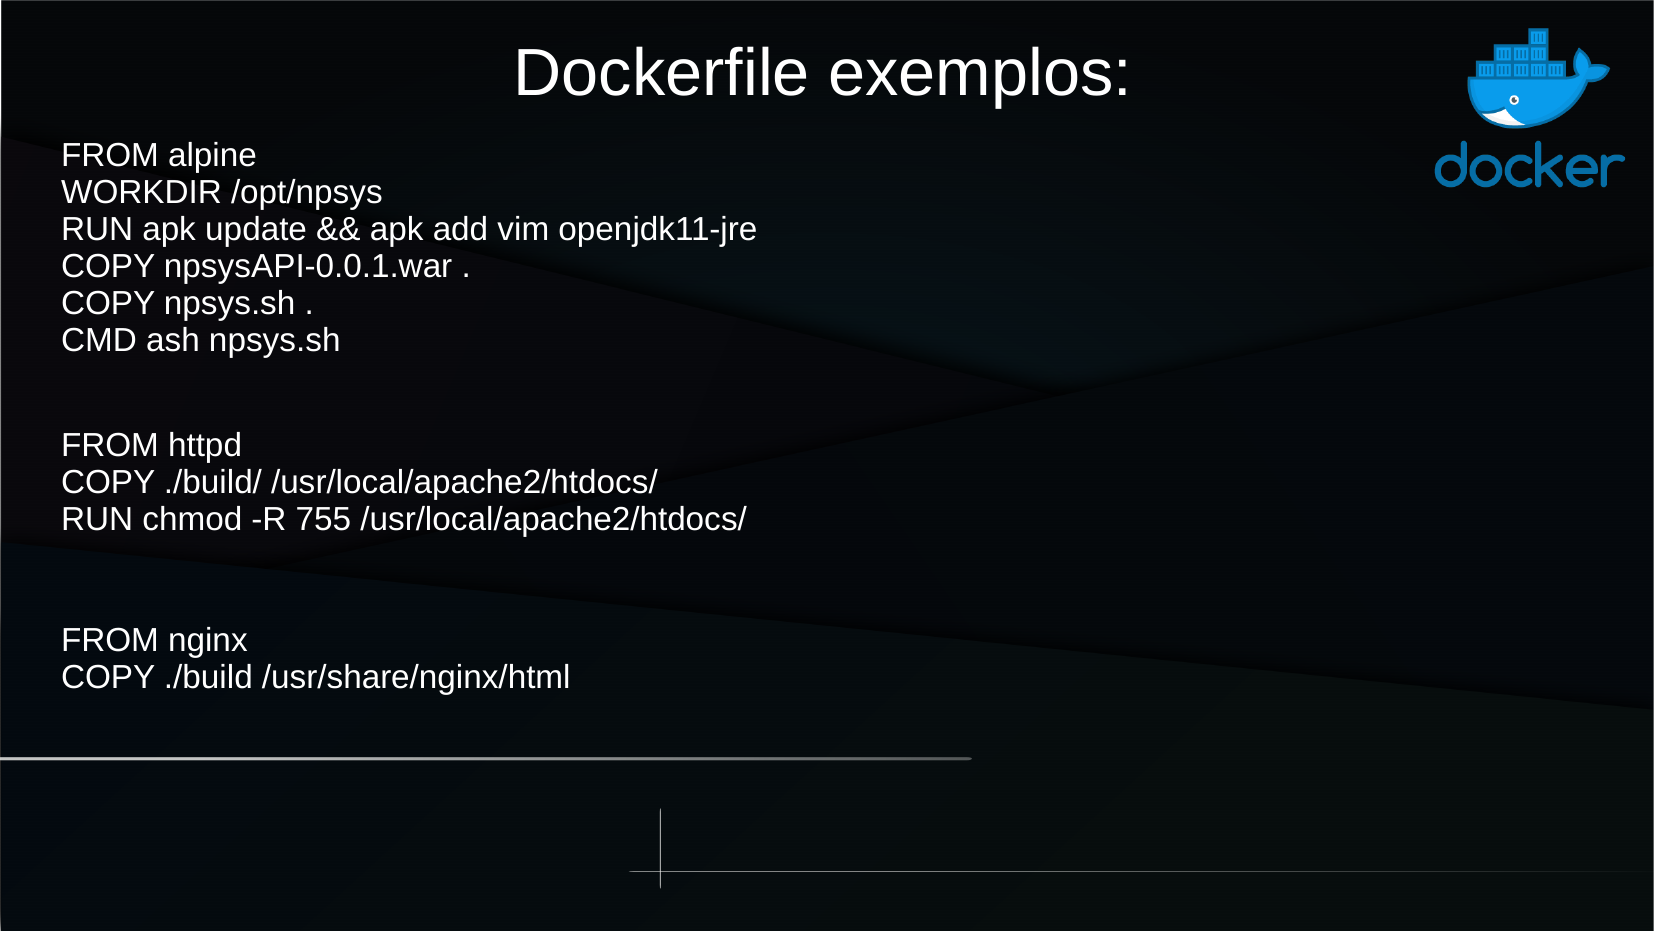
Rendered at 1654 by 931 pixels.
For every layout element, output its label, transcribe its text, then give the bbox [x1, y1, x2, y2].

list Dockerfile exemplos: [513, 35, 1140, 119]
text_box FROM alpine WORKDIR /opt/npsys RUN apk update && apk add vim openjdk11-jre COPY npsysAPI-0.0.1.war . COPY npsys.sh . CMD ash npsys.sh [46, 128, 863, 396]
picture [0, 0, 1654, 931]
text_box FROM nginx COPY ./build /usr/share/nginx/html [46, 614, 650, 713]
text_box FROM httpd COPY ./build/ /usr/local/apache2/htdocs/ RUN chmod -R 755 /usr/local/apache2/htdocs/ [46, 419, 848, 561]
